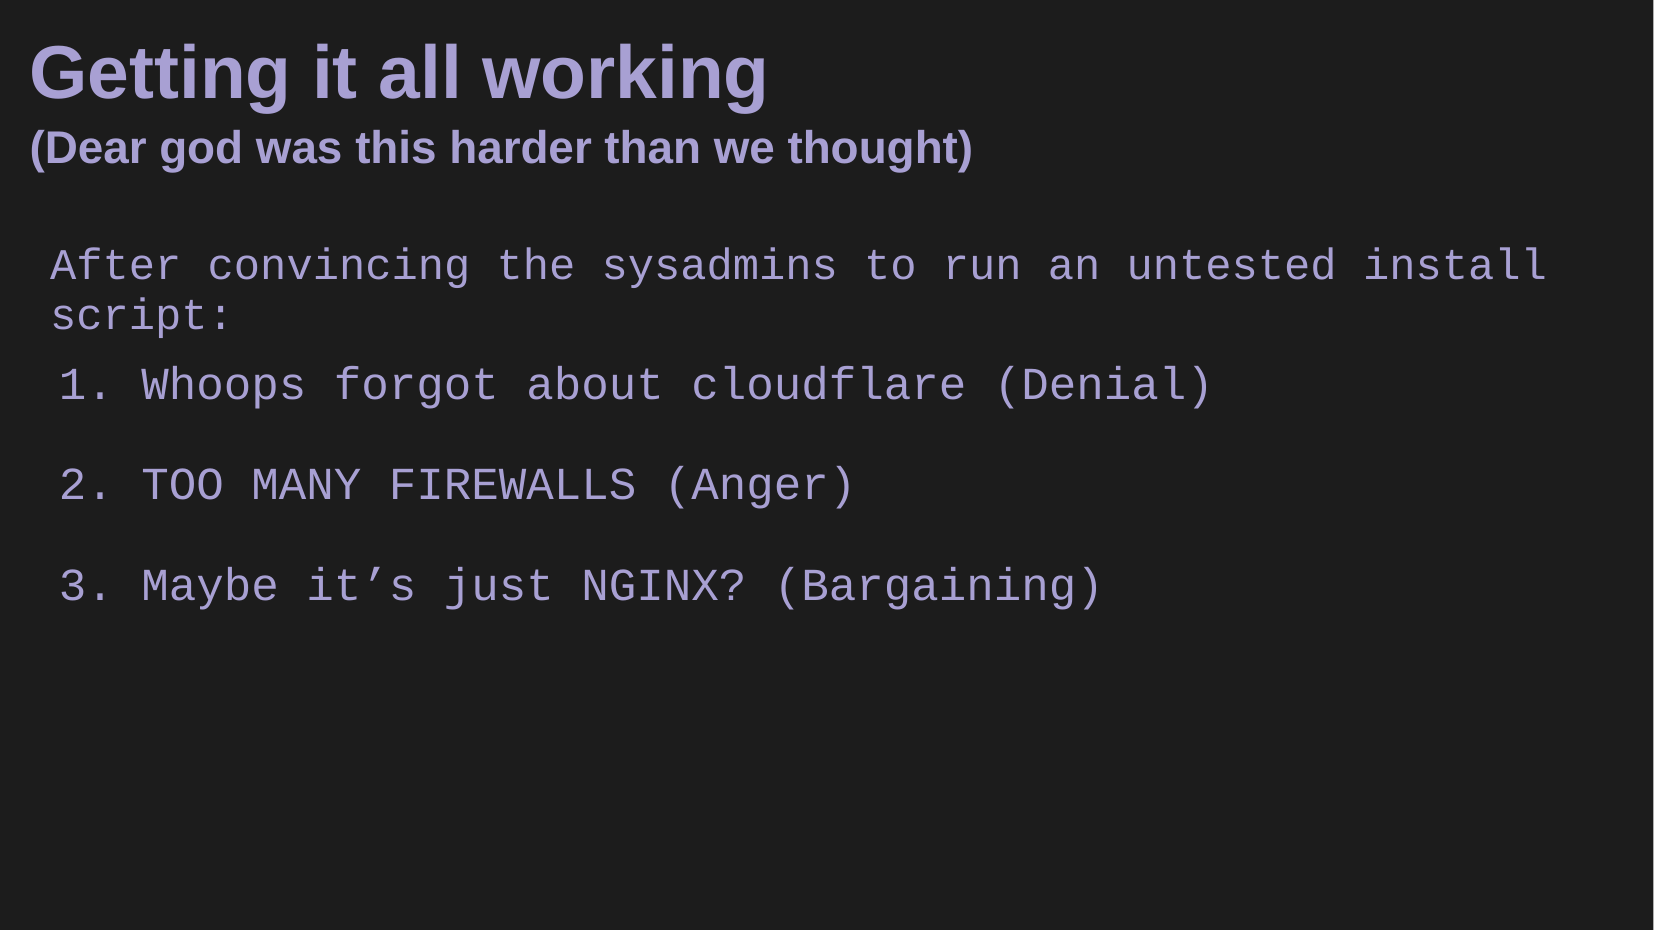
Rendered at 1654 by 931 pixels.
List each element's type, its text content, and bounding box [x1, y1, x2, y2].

text_box After convincing the sysadmins to run an untested install script: [0, 236, 1565, 355]
text_box 1. Whoops forgot about cloudflare (Denial) 2. TOO MANY FIREWALLS (Anger) 3. Maybe it’s just NGINX? (Bargaining) [0, 354, 1536, 857]
title (Dear god was this harder than we thought) [29, 88, 1536, 207]
title Getting it all working [29, 11, 1536, 88]
